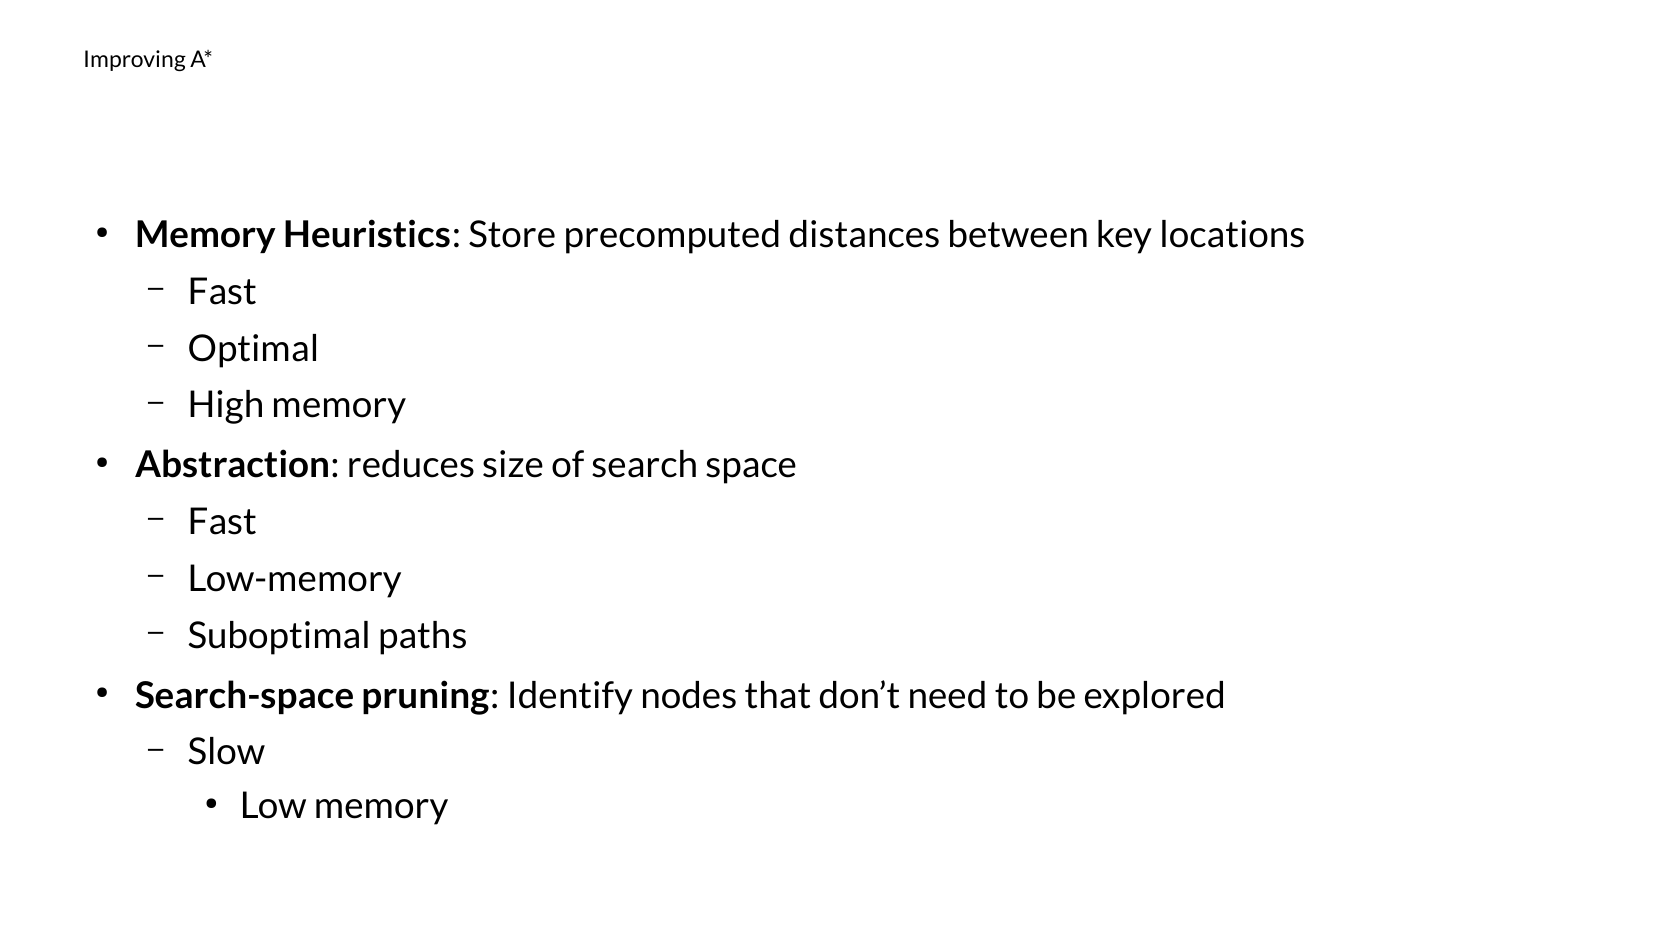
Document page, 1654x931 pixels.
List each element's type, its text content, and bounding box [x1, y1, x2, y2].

list Memory Heuristics: Store precomputed distances between key locations Fast Optimal High memory Abstraction: reduces size of search space Fast Low-memory Suboptimal paths Search-space pruning: Identify nodes that don’t need to be explored Slow Low memory [82, 211, 1571, 833]
title Improving A* [83, 0, 1571, 119]
